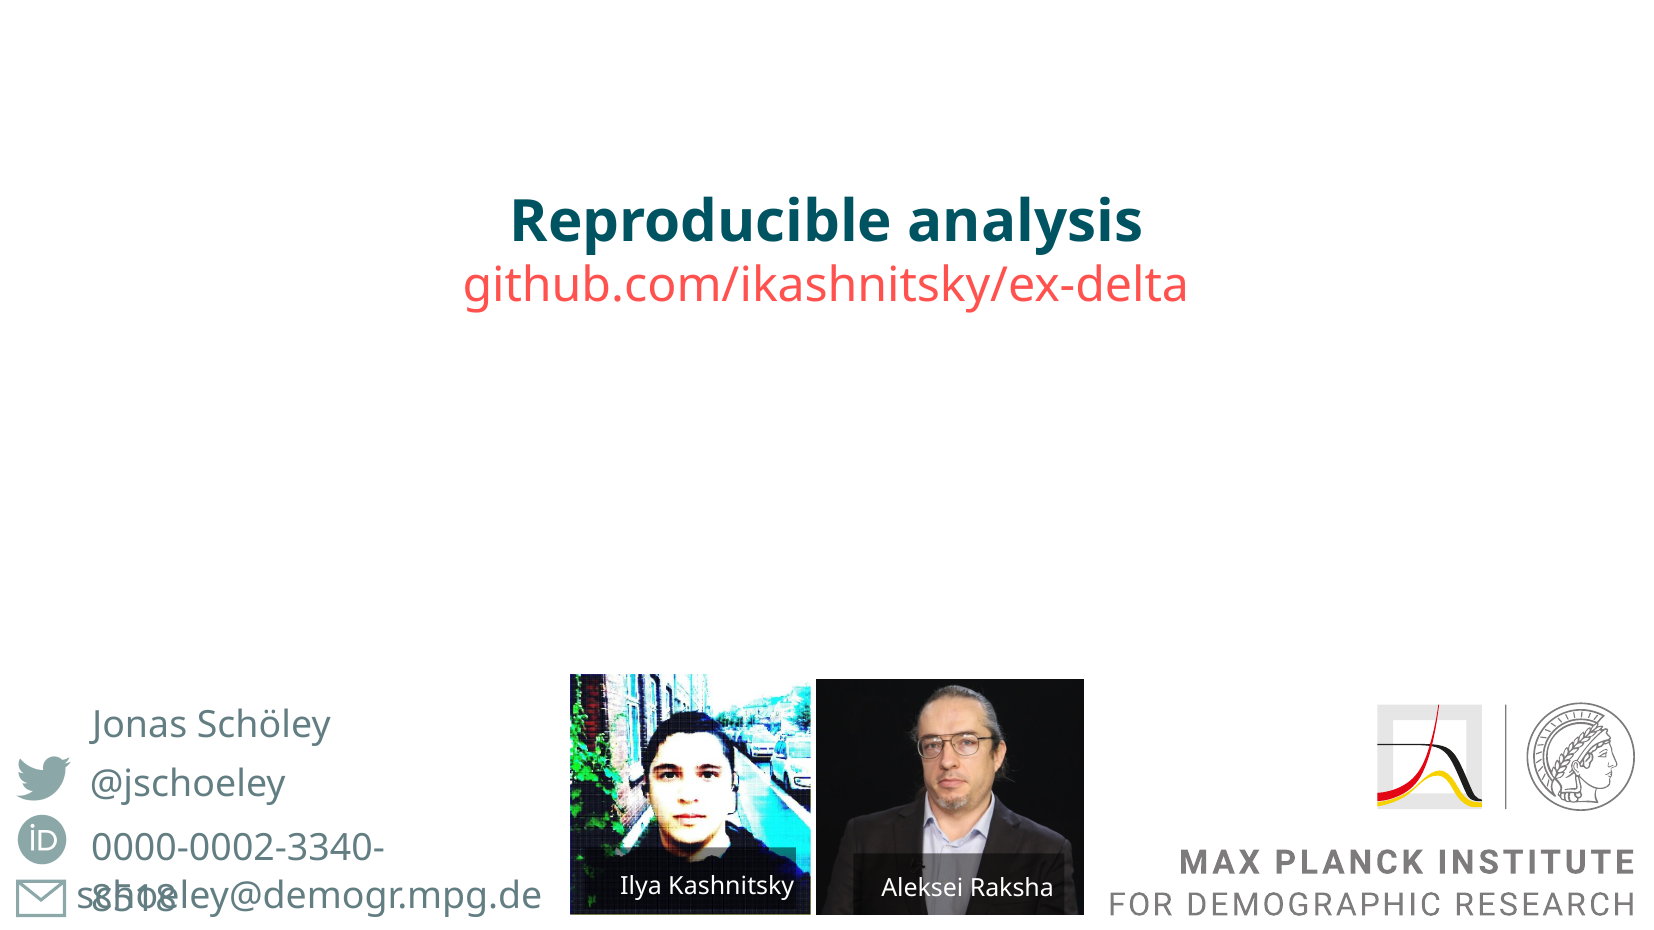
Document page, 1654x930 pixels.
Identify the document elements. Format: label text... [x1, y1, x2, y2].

text_box @jschoeley [0, 768, 460, 827]
text_box [584, 847, 796, 910]
text_box [853, 853, 1065, 915]
text_box 0000-0002-3340-8518 [76, 812, 482, 872]
picture [570, 674, 811, 916]
text_box Jonas Schöley [0, 677, 483, 768]
text_box schoeley@demogr.mpg.de [38, 848, 581, 930]
text_box Reproducible analysis github.com/ikashnitsky/ex-delta [56, 168, 1597, 510]
picture [17, 827, 67, 865]
text_box Aleksei Raksha [866, 862, 1113, 923]
text_box Ilya Kashnitsky [605, 860, 849, 921]
picture [816, 679, 1636, 916]
picture [15, 872, 38, 925]
